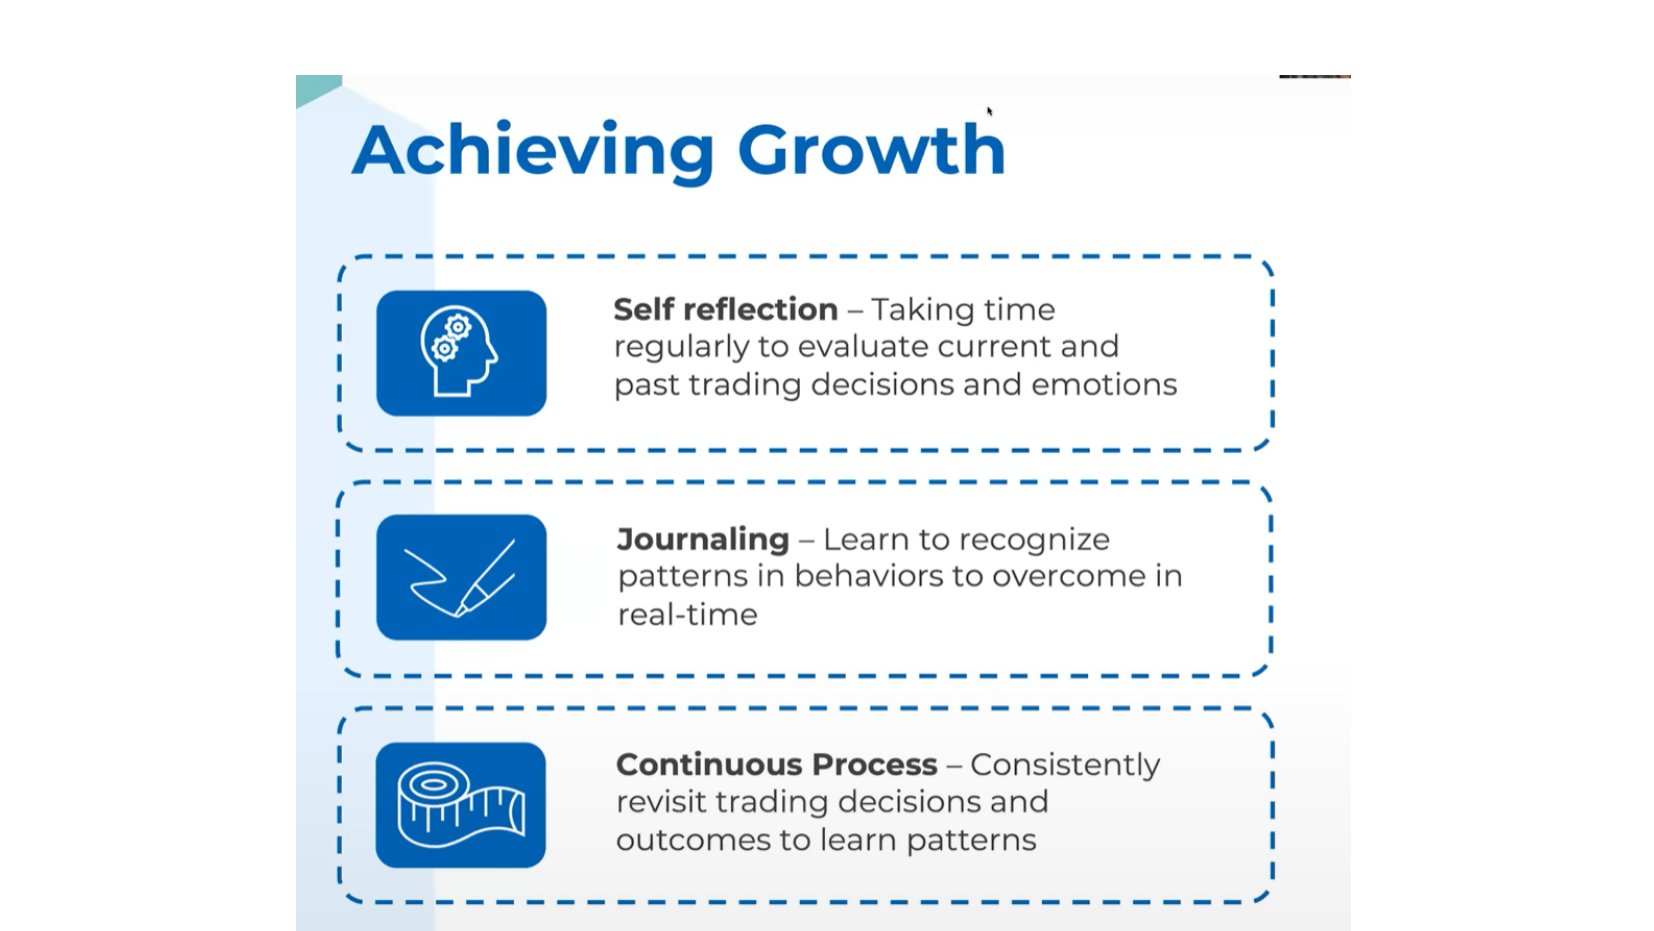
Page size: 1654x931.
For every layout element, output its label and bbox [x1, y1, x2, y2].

picture [296, 75, 1351, 931]
